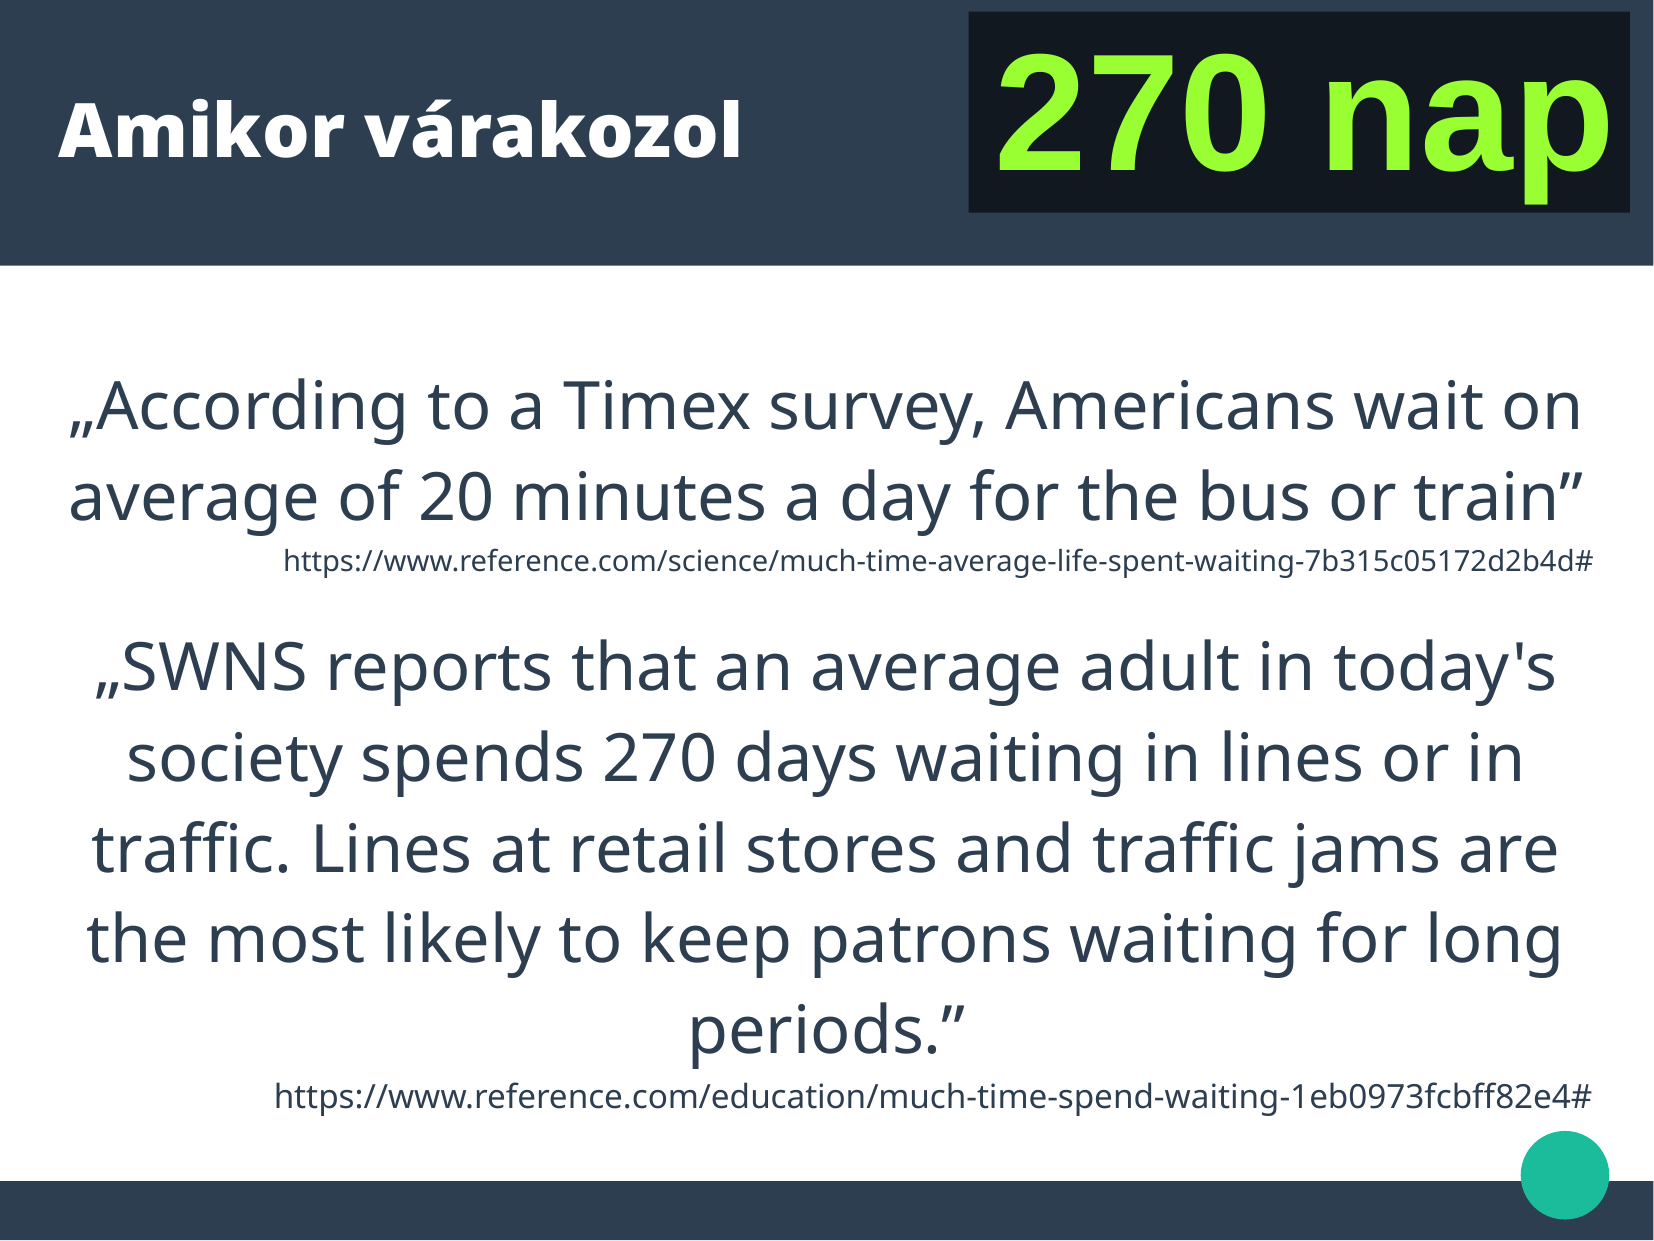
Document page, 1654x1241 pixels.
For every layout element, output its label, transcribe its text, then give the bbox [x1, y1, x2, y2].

subtitle „According to a Timex survey, Americans wait on average of 20 minutes a day for the bus or train” https://www.reference.com/science/much-time-average-life-spent-waiting-7b315c05172d2b4d# „SWNS reports that an average adult in today's society spends 270 days waiting in lines or in traffic. Lines at retail stores and traffic jams are the most likely to keep patrons waiting for long periods.” https://www.reference.com/education/much-time-spend-waiting-1eb0973fcbff82e4# [59, 324, 1595, 1152]
title Amikor várakozol [59, 49, 968, 207]
text_box 270 nap [968, 11, 1630, 213]
